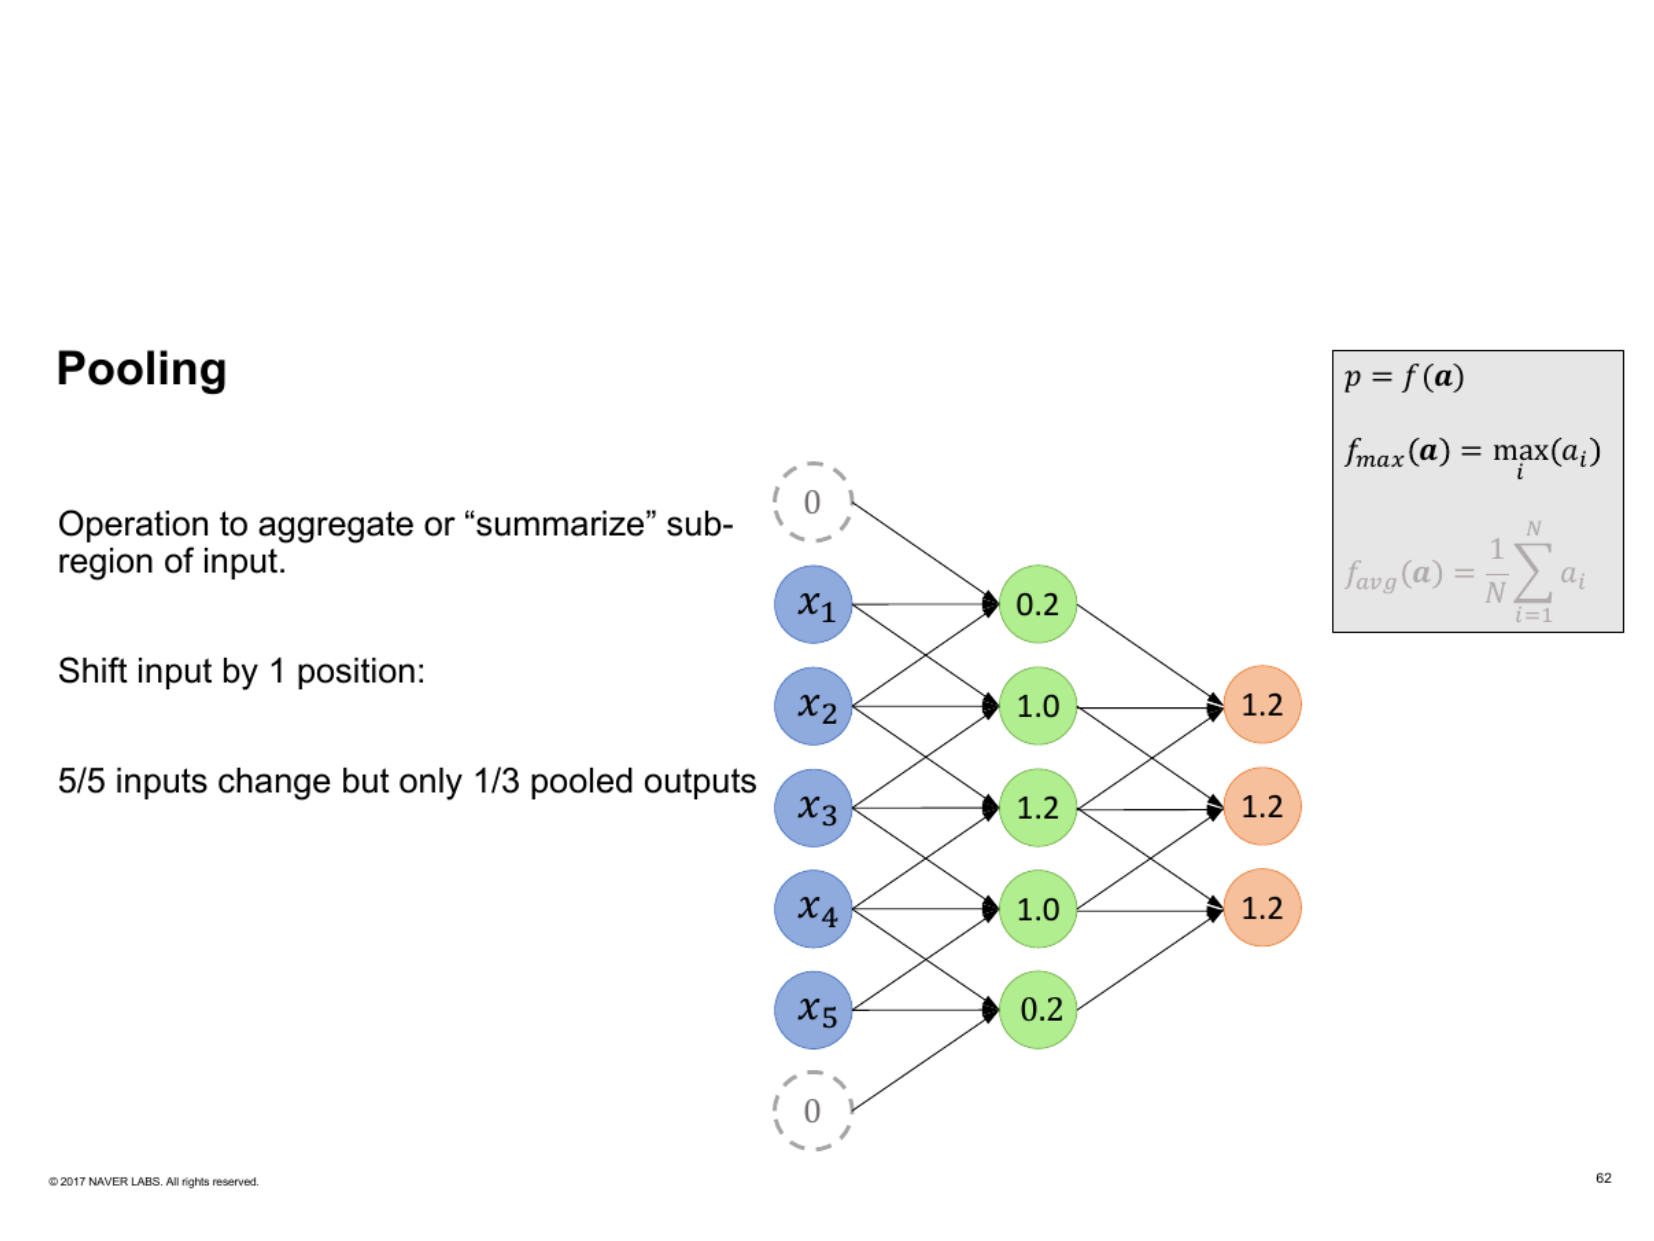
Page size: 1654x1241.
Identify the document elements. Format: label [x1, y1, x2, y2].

picture [2, 302, 1654, 1227]
